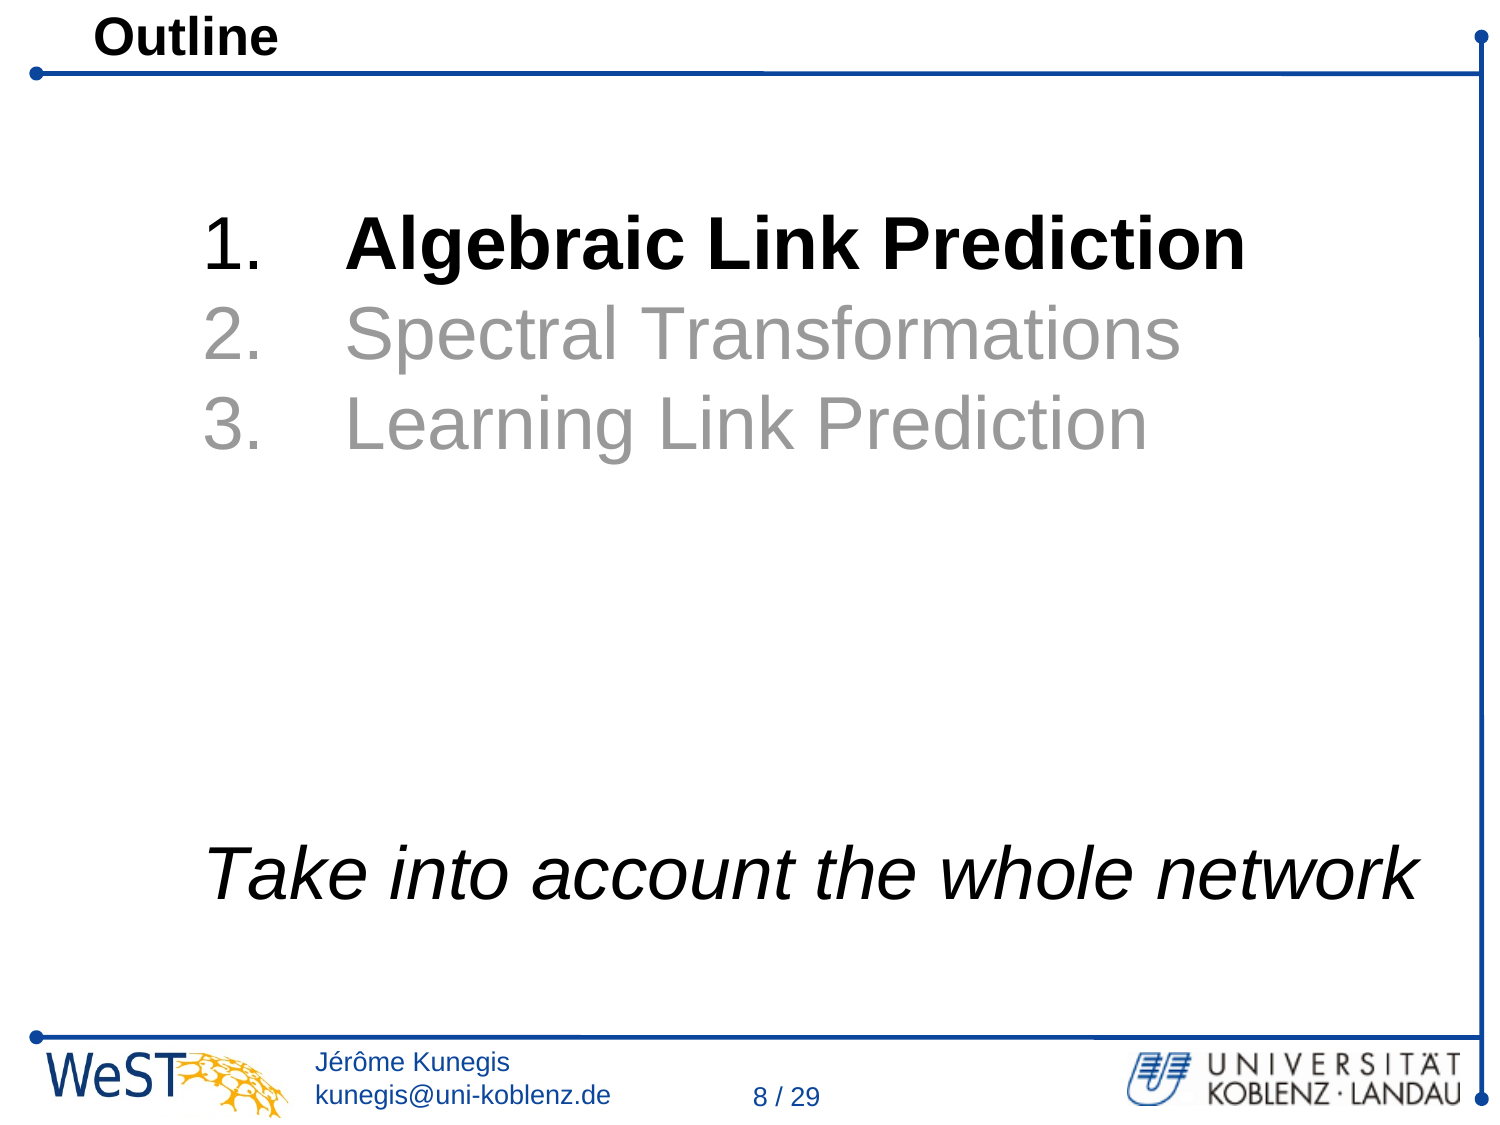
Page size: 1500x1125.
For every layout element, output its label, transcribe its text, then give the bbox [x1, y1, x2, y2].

text_box 1. Algebraic Link Prediction 2. Spectral Transformations 3. Learning Link Prediction Take into account the whole network [187, 187, 1208, 538]
picture [1127, 1052, 1460, 1106]
text_box Outline [78, 0, 296, 74]
picture [41, 1046, 302, 1118]
